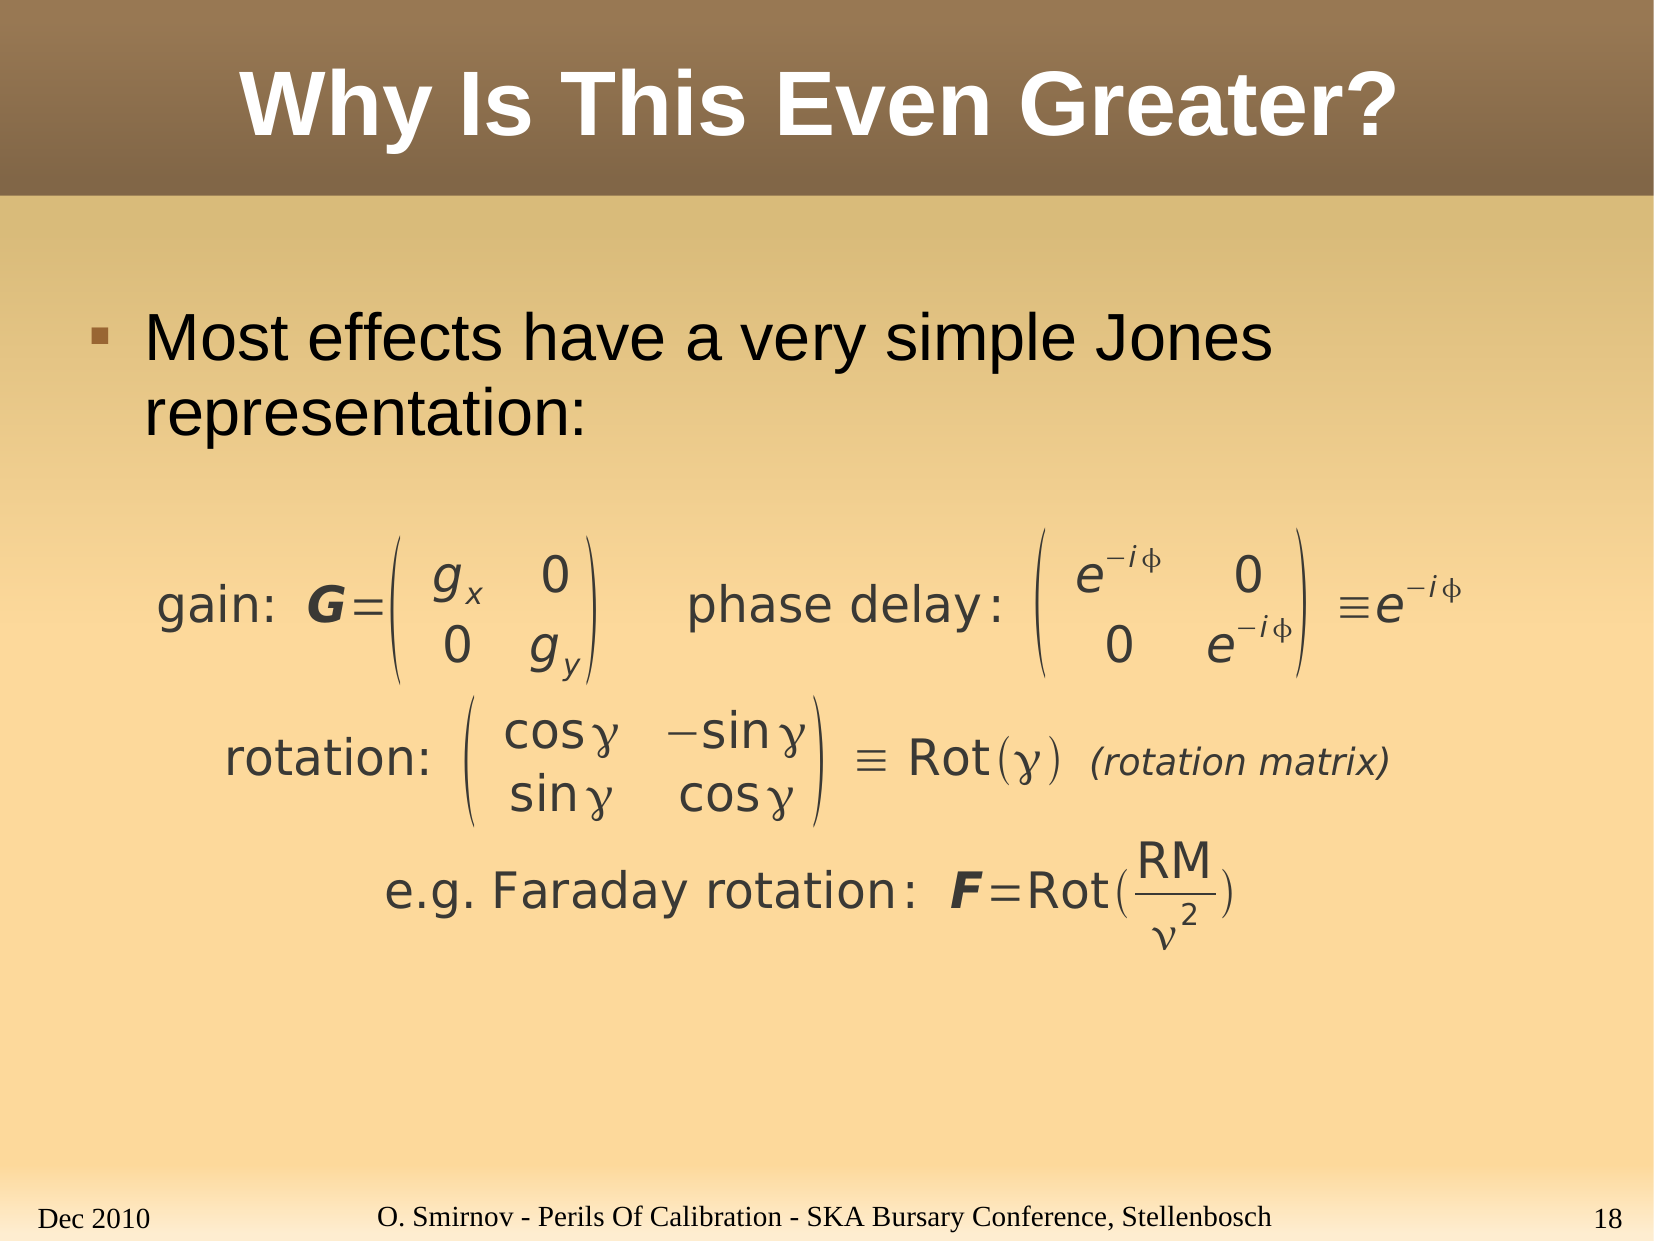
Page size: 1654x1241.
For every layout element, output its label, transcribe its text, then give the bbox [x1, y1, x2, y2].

title Why Is This Even Greater? [76, 0, 1565, 208]
list Most effects have a very simple Jones representation: [73, 300, 1563, 1241]
picture [0, 0, 1654, 1241]
